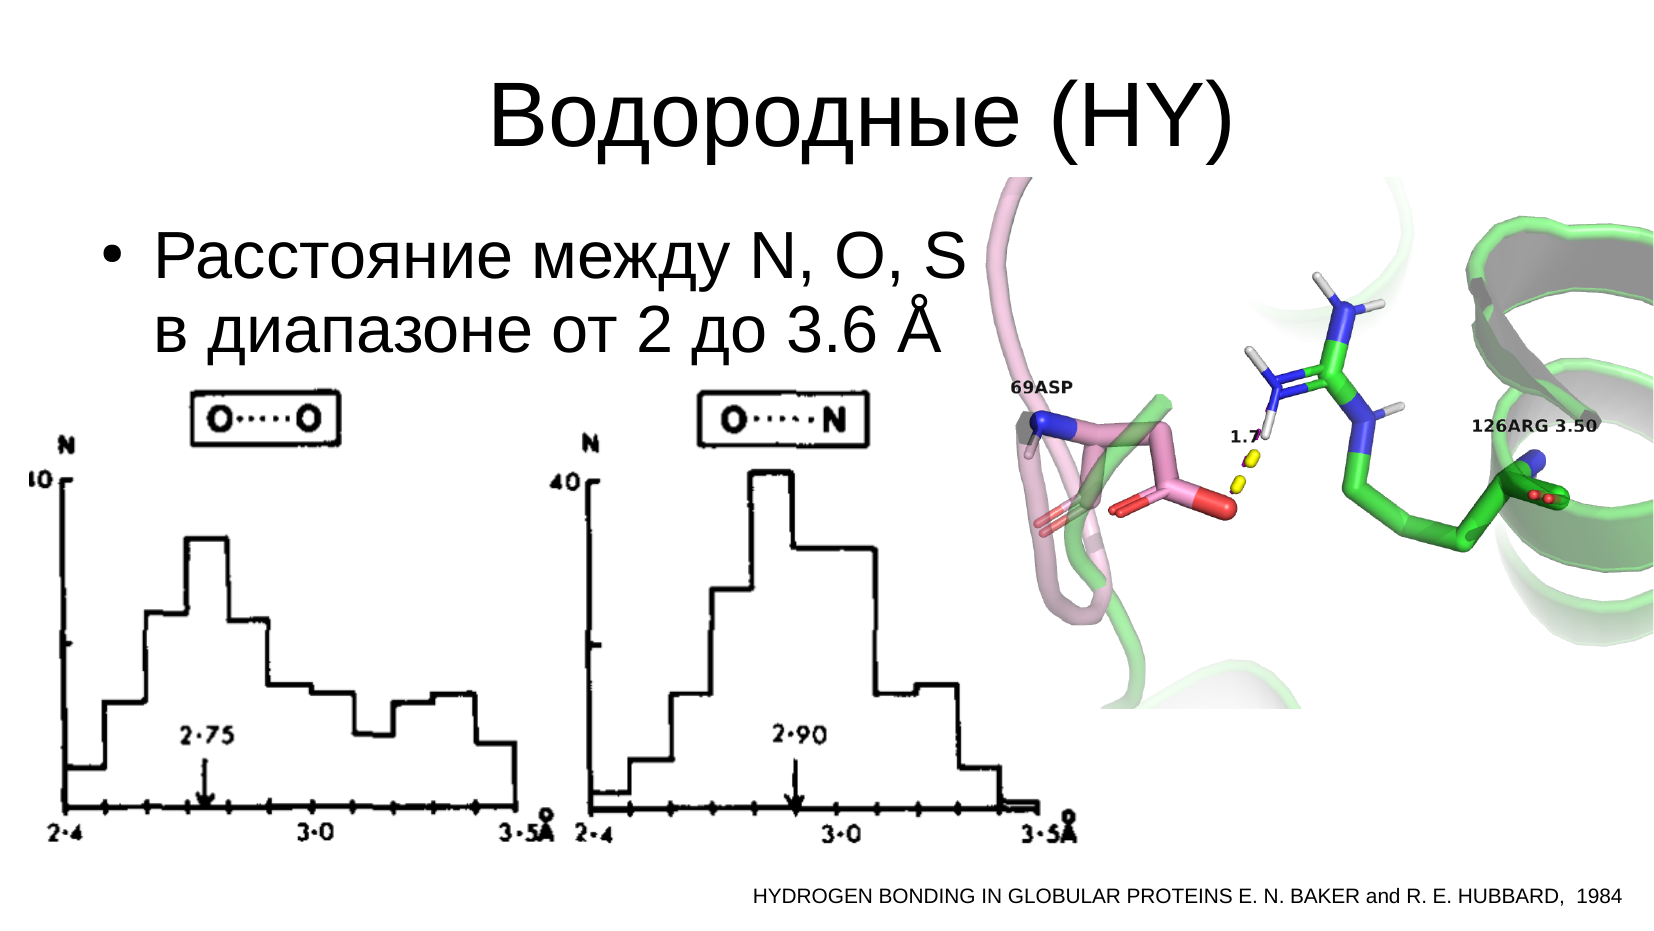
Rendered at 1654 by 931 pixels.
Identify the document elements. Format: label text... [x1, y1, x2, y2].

title Водородные (HY) [82, 37, 1571, 193]
text_box HYDROGEN BONDING IN GLOBULAR PROTEINS E. N. BAKER and R. E. HUBBARD, 1984 [738, 877, 1641, 931]
picture [29, 177, 1654, 857]
list Расстояние между N, O, S в диапазоне от 2 до 3.6 Å [82, 217, 944, 370]
